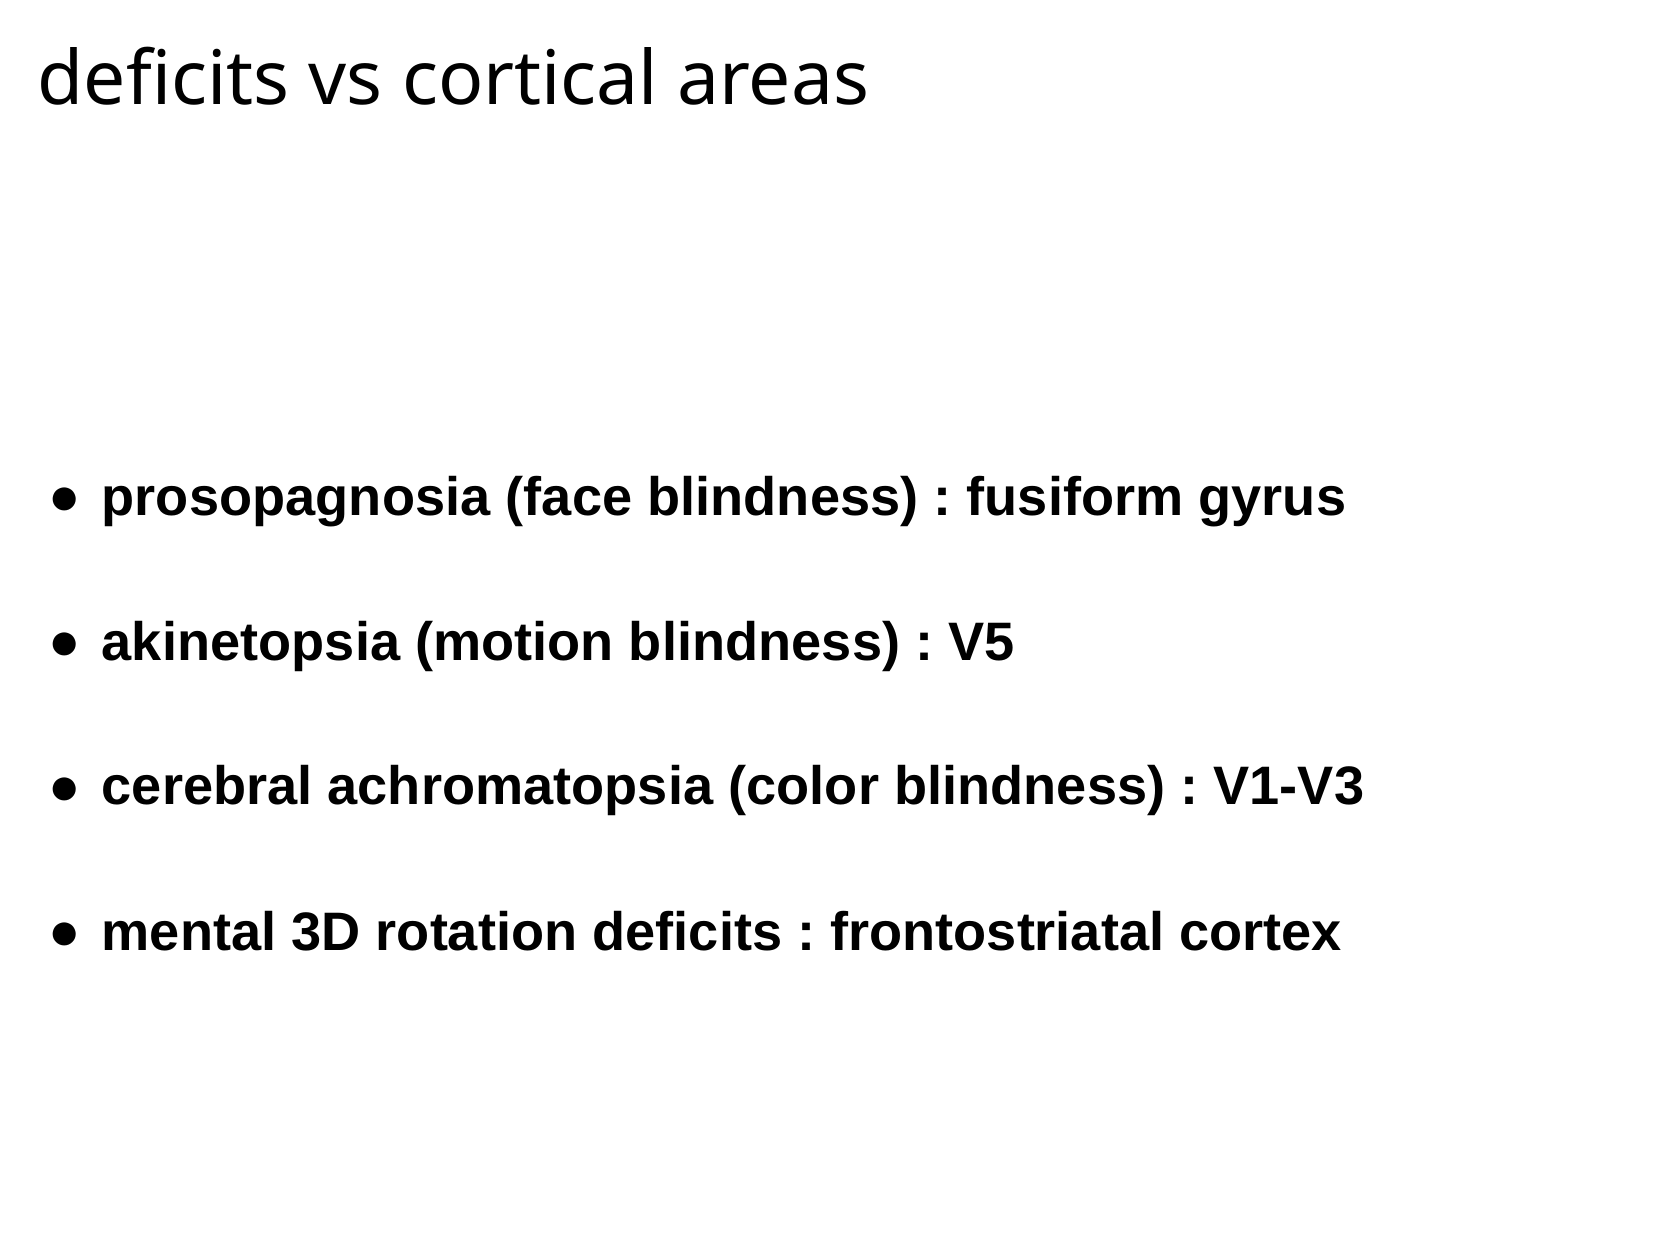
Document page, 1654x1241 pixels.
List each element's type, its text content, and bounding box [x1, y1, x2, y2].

title deficits vs cortical areas [37, 0, 1613, 151]
list prosopagnosia (face blindness) : fusiform gyrus akinetopsia (motion blindness) : V5 cerebral achromatopsia (color blindness) : V1-V3 mental 3D rotation deficits : frontostriatal cortex [30, 187, 1654, 1241]
